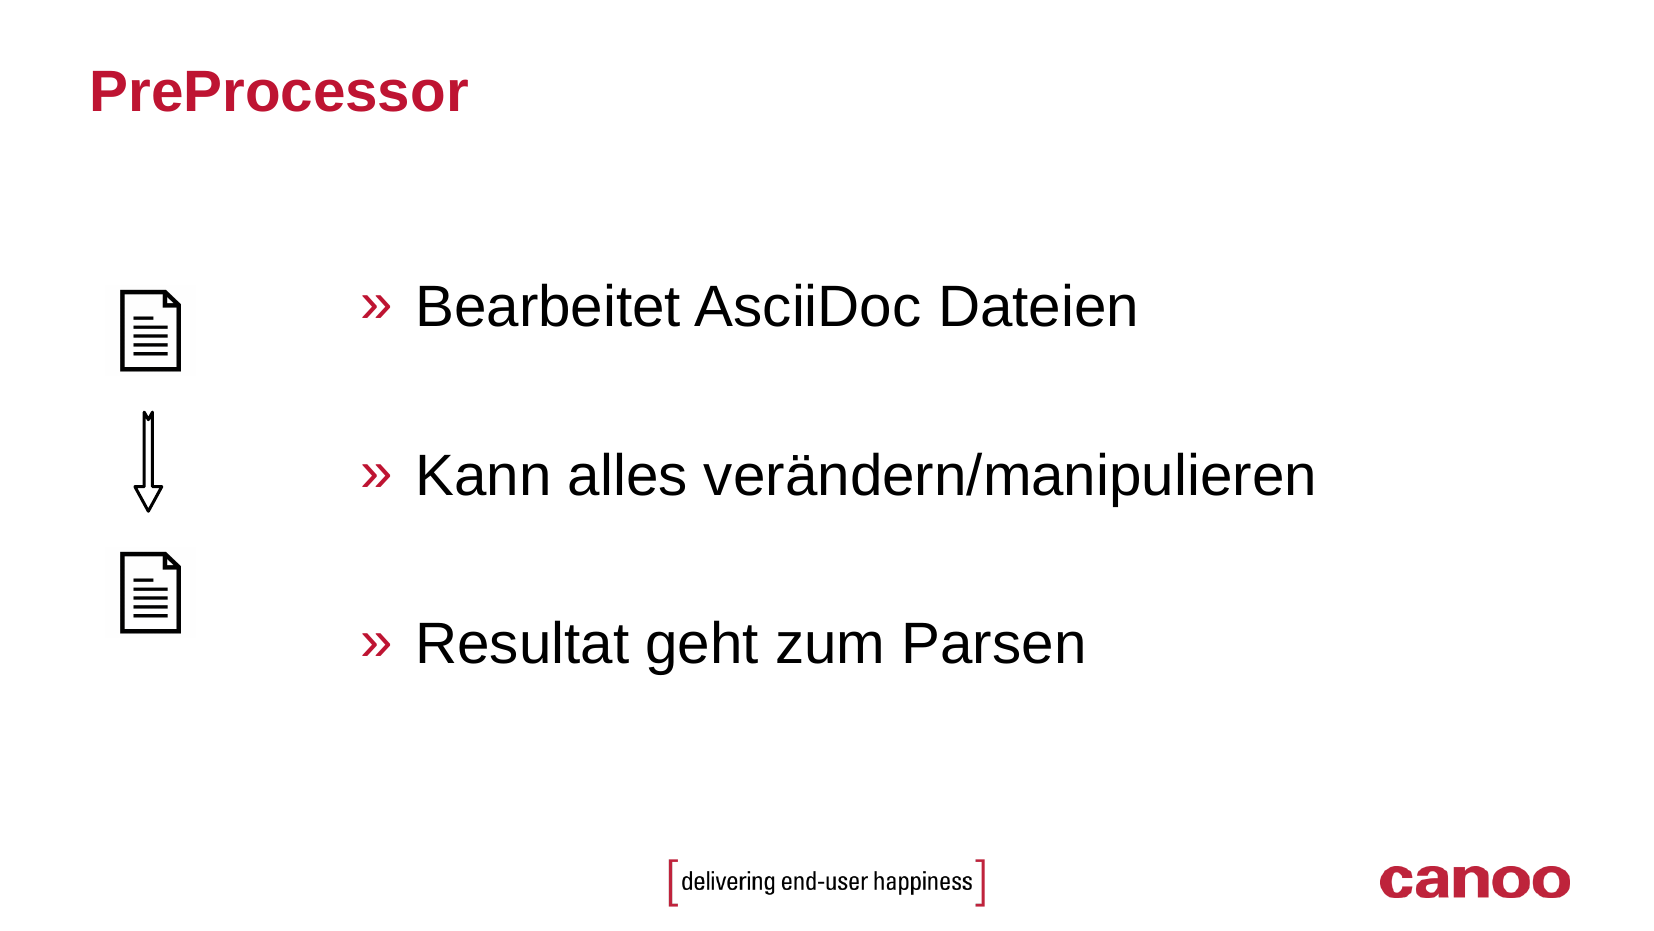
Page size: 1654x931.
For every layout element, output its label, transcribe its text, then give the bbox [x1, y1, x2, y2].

title PreProcessor [75, 45, 1591, 136]
picture [105, 285, 196, 376]
picture [1380, 866, 1570, 898]
list Bearbeitet AsciiDoc Dateien Kann alles verändern/manipulieren Resultat geht zum Parsen [345, 260, 1486, 786]
picture [662, 855, 991, 910]
picture [105, 547, 196, 638]
